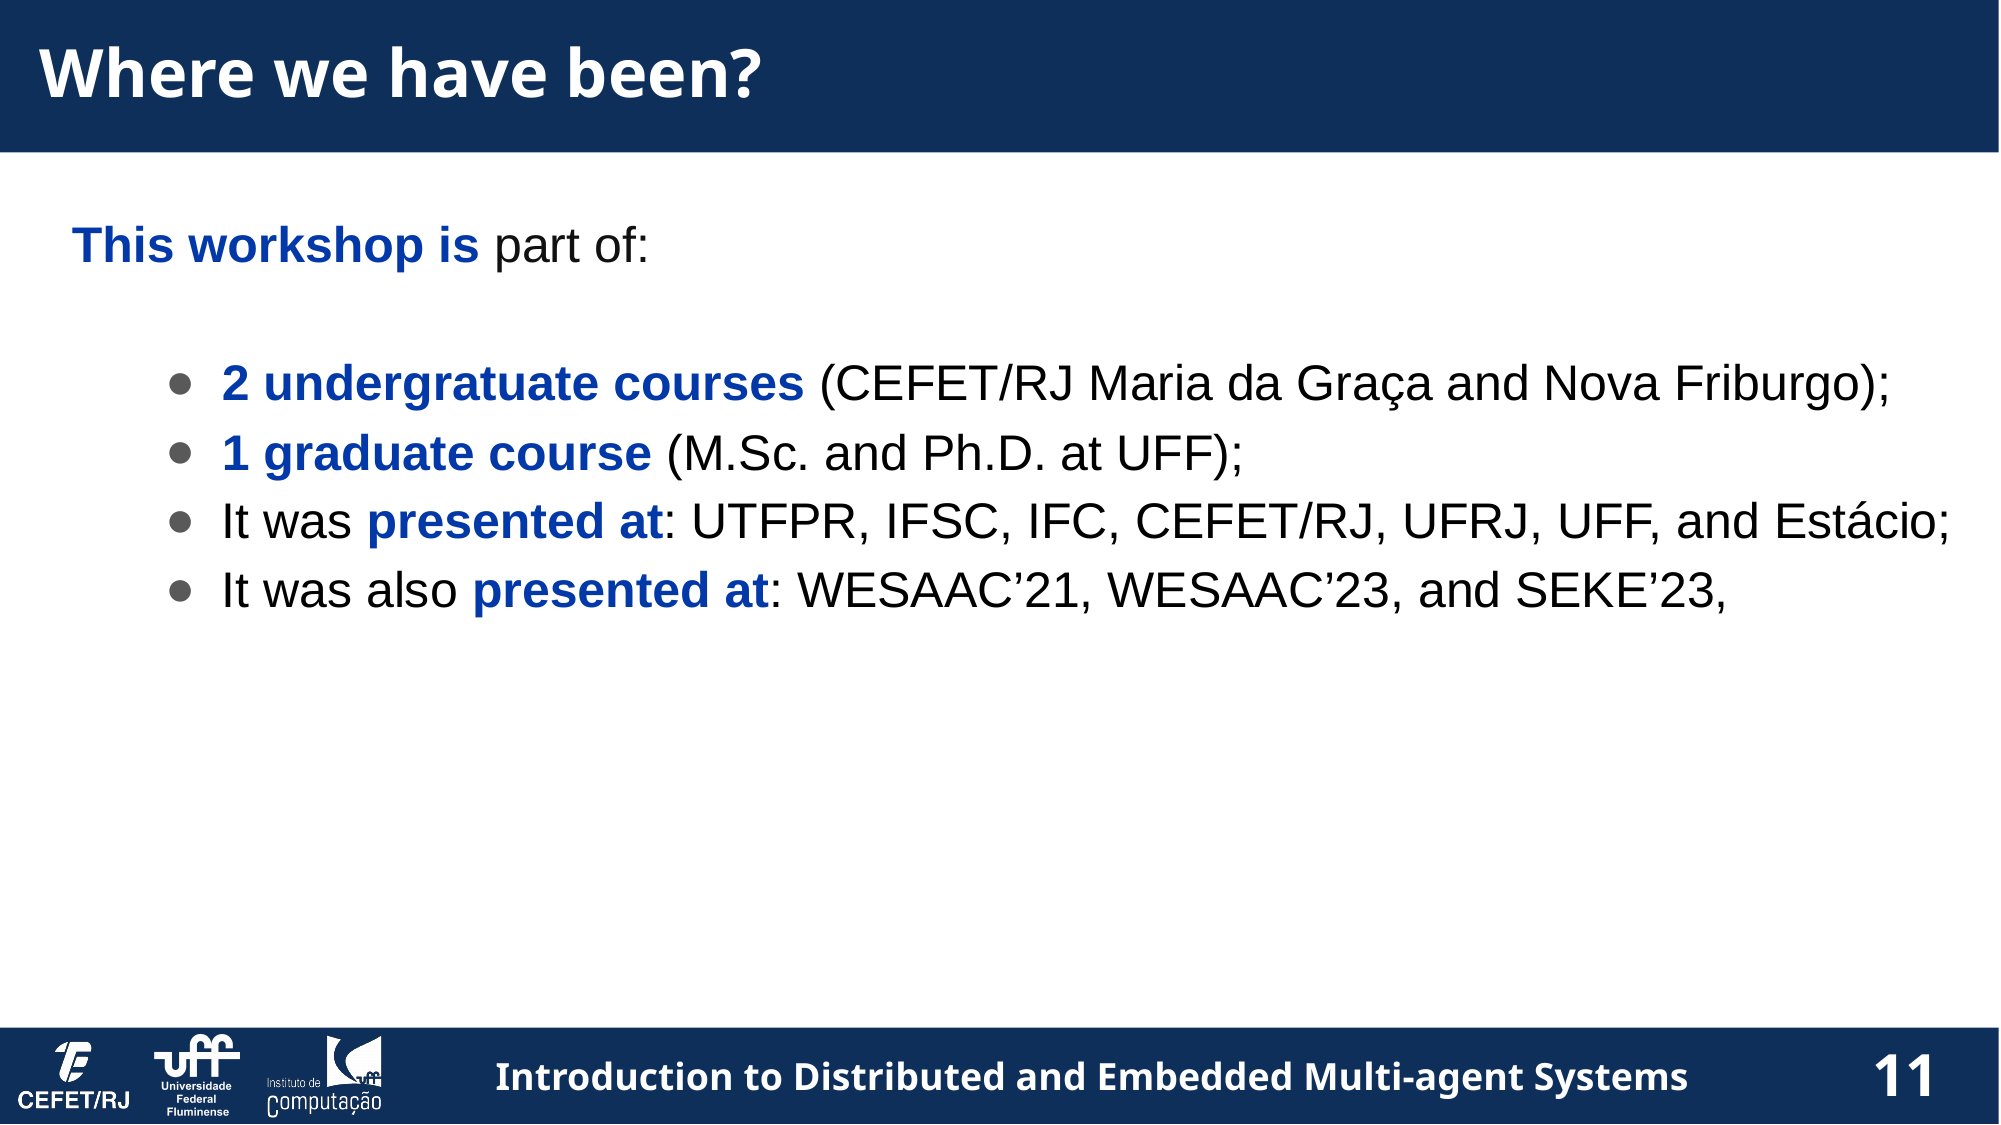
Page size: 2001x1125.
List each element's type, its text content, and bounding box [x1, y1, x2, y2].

picture [18, 1021, 129, 1125]
picture [153, 1033, 241, 1121]
text_box This workshop is part of: 2 undergratuate courses (CEFET/RJ Maria da Graça and Nova Friburgo); 1 graduate course (M.Sc. and Ph.D. at UFF); It was presented at: UTFPR, IFSC, IFC, CEFET/RJ, UFRJ, UFF, and Estácio; It was also presented at: WESAAC’21, WESAAC’23, and SEKE’23, [57, 188, 2000, 1016]
text_box Where we have been? [25, 23, 1999, 119]
picture [265, 1033, 383, 1118]
